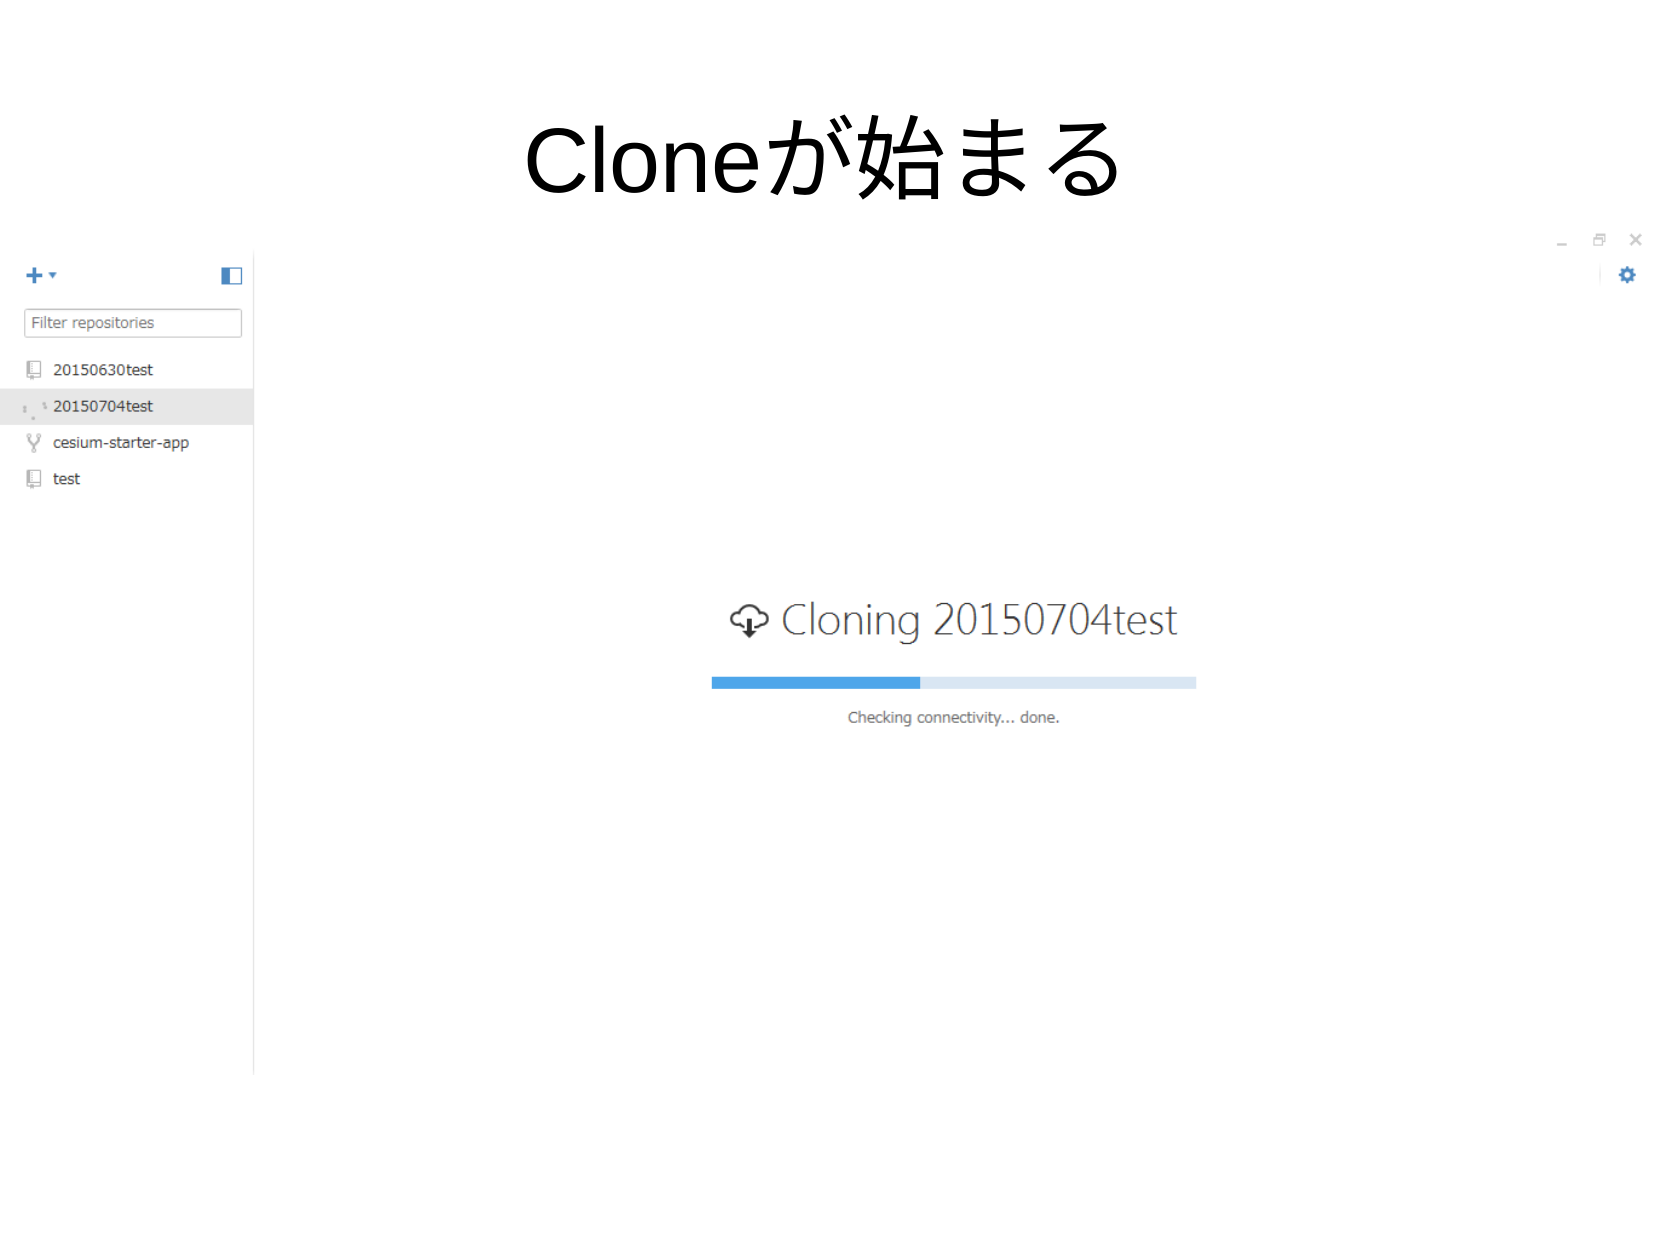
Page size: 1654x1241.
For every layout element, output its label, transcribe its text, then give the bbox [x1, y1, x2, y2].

title Cloneが始まる [82, 49, 1571, 224]
picture [0, 224, 1654, 1075]
